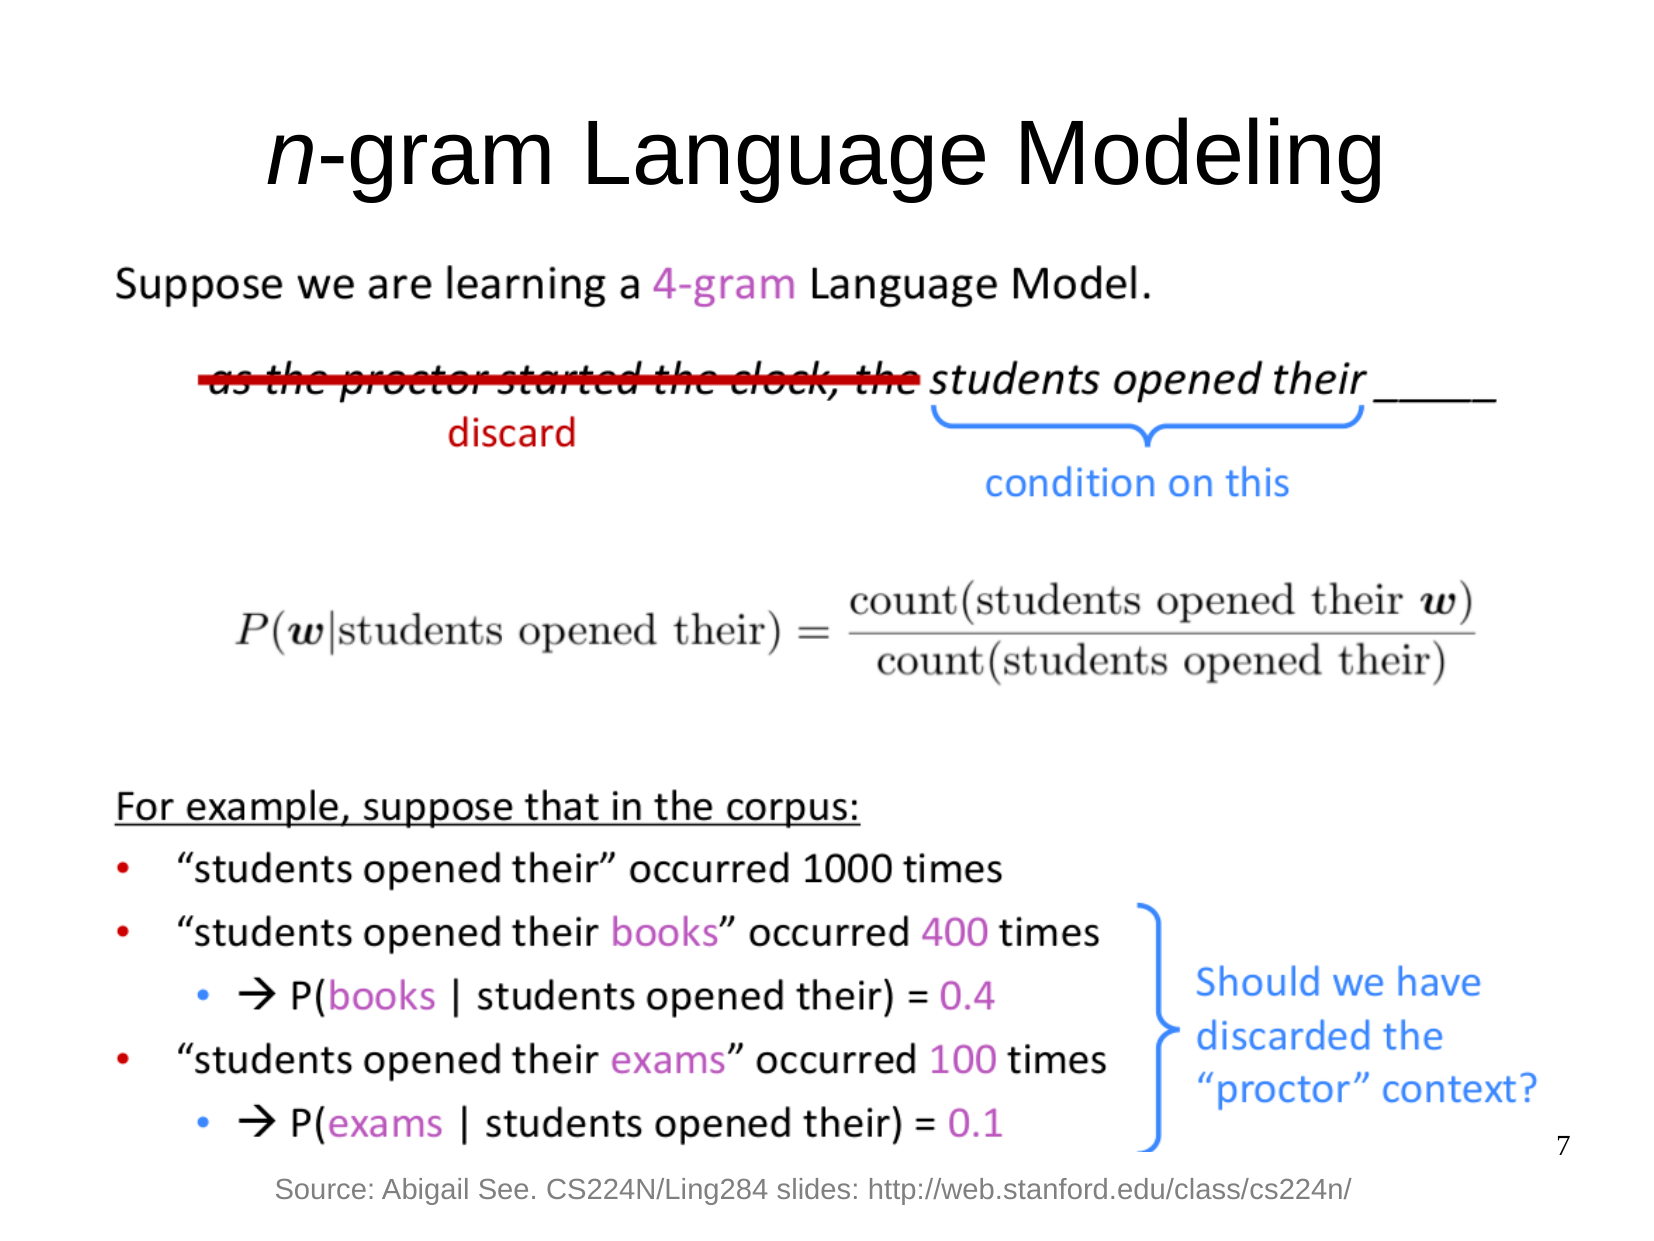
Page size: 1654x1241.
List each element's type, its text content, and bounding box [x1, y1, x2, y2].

picture [100, 257, 1546, 1152]
text_box Source: Abigail See. CS224N/Ling284 slides: http://web.stanford.edu/class/cs224n/ [259, 1165, 1654, 1241]
title n-gram Language Modeling [82, 49, 1572, 257]
